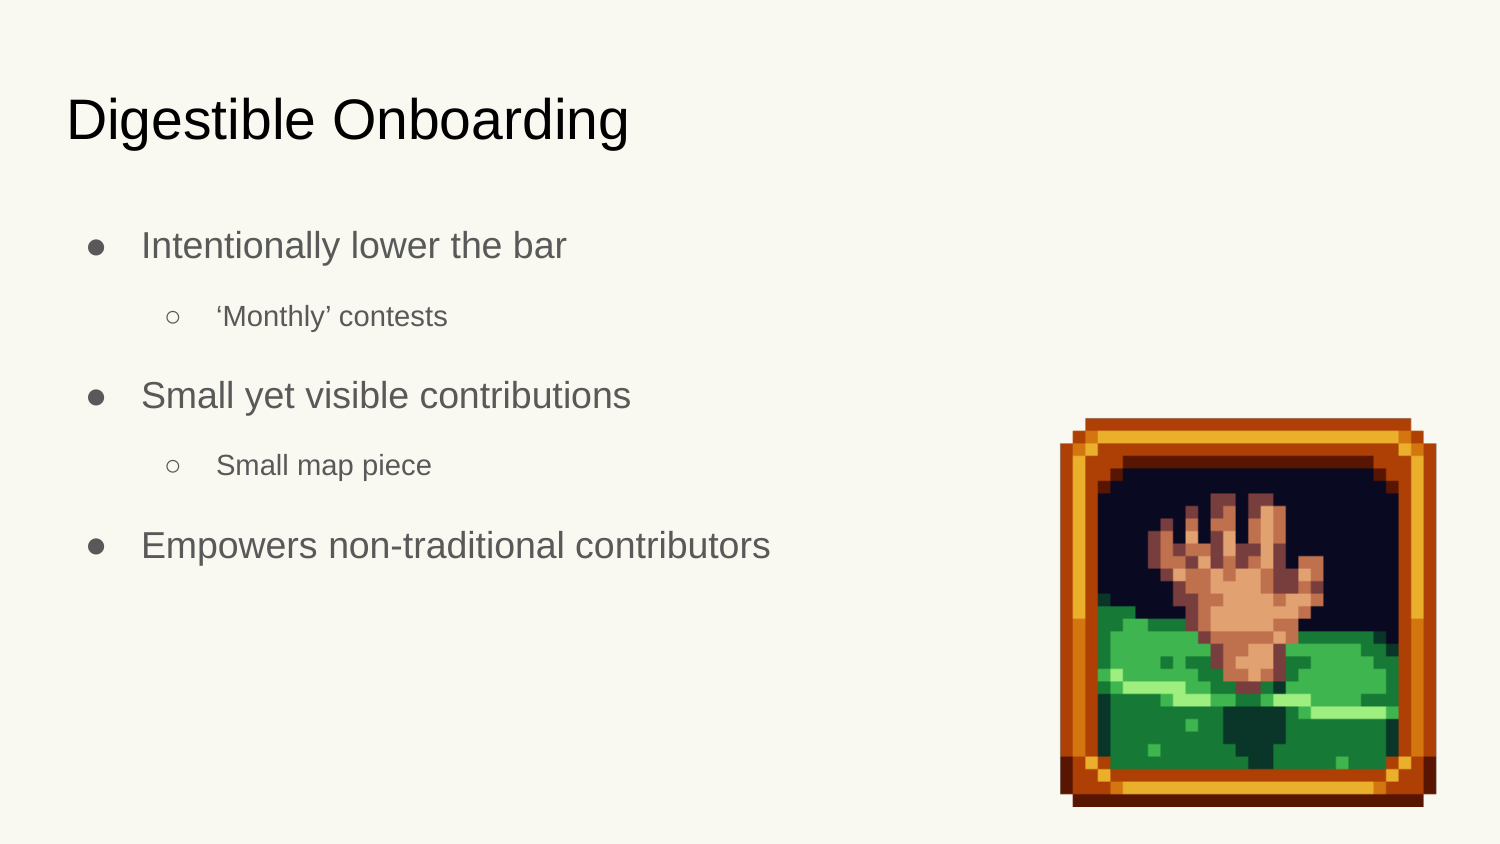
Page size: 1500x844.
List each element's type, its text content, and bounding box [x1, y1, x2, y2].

title Digestible Onboarding [51, 72, 1449, 167]
picture [1048, 406, 1449, 807]
list Intentionally lower the bar ‘Monthly’ contests Small yet visible contributions Small map piece Empowers non-traditional contributors [51, 189, 1449, 750]
